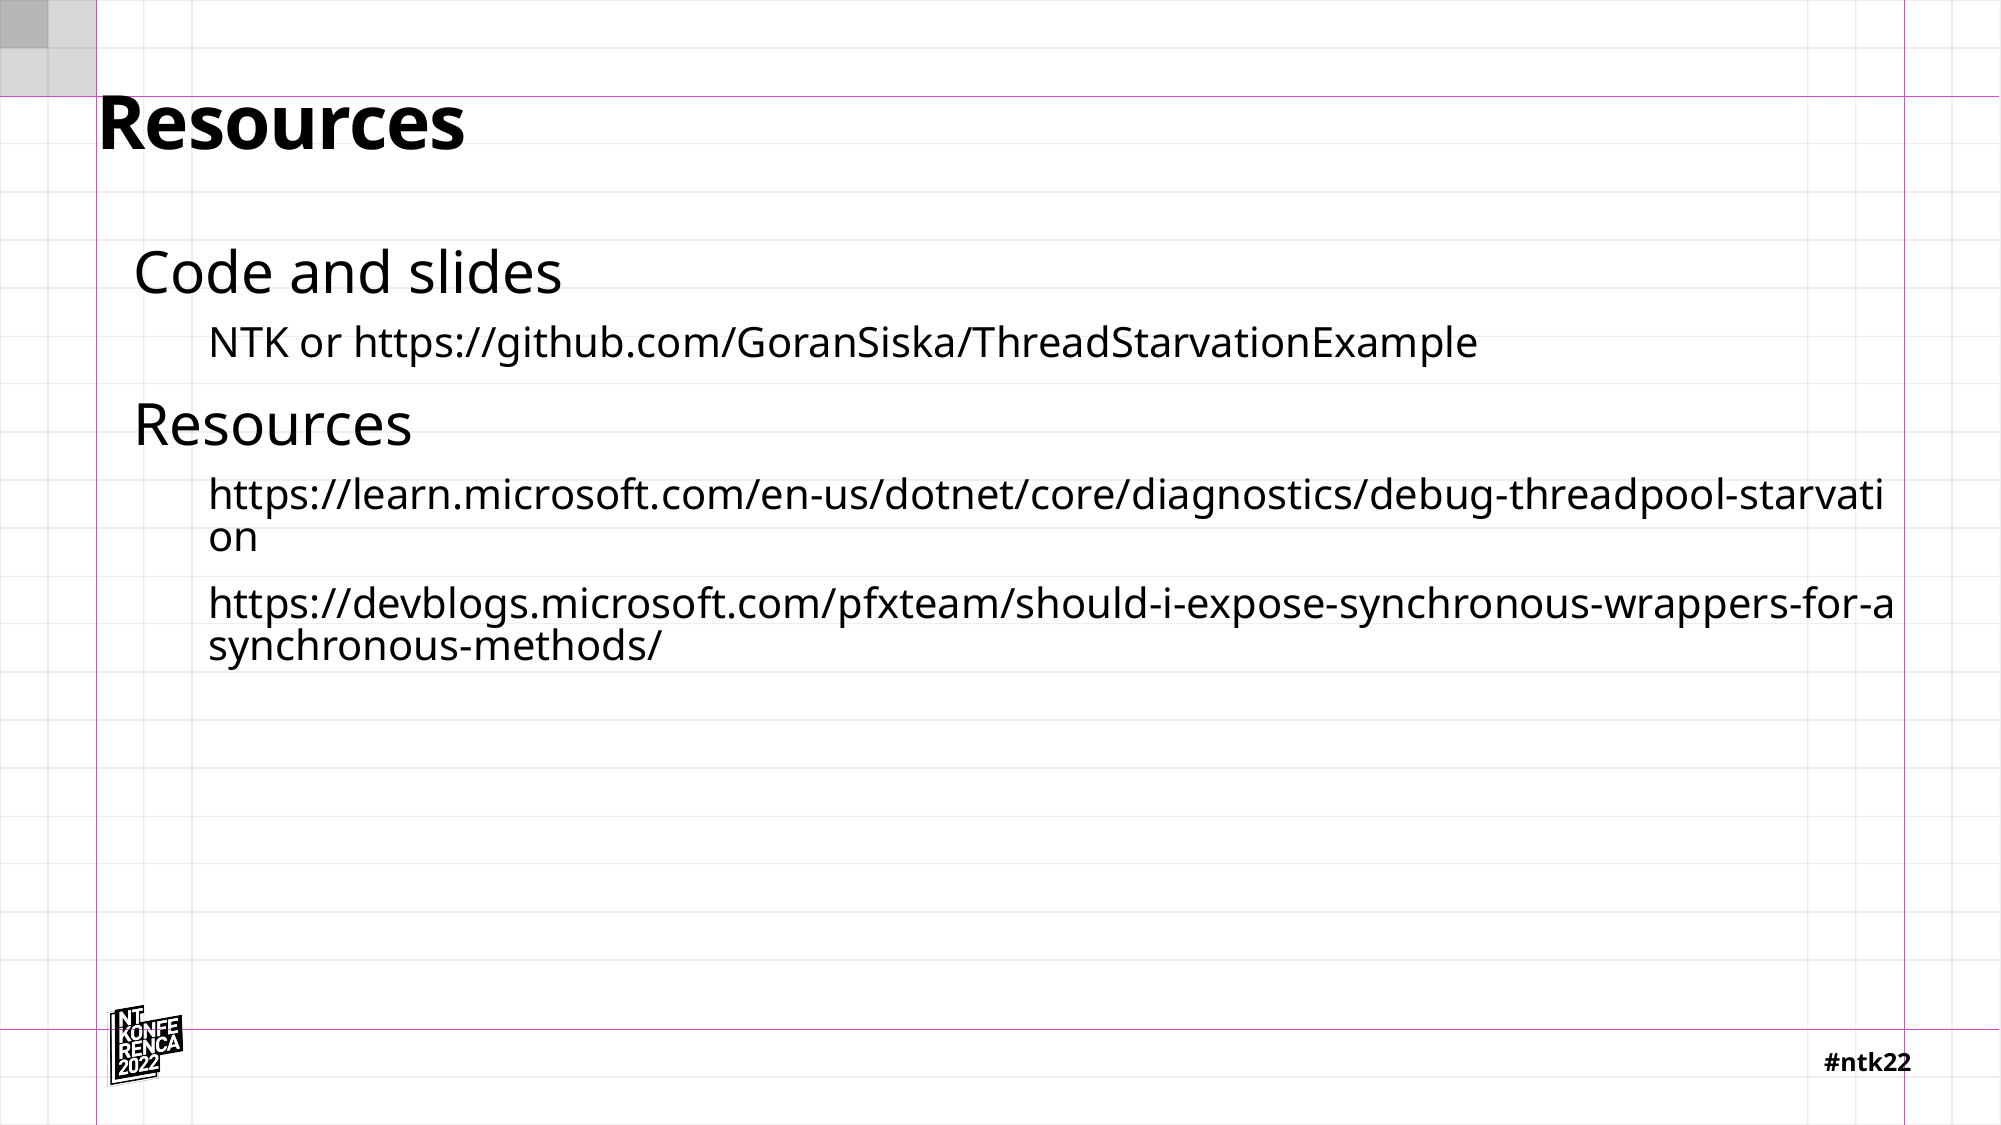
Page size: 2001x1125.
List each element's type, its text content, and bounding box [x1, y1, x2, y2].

title Resources [96, 75, 1904, 166]
list Code and slides NTK or https://github.com/GoranSiska/ThreadStarvationExample Resources https://learn.microsoft.com/en-us/dotnet/core/diagnostics/debug-threadpool-starvation https://devblogs.microsoft.com/pfxteam/should-i-expose-synchronous-wrappers-for-asynchronous-methods/ [95, 235, 1904, 626]
